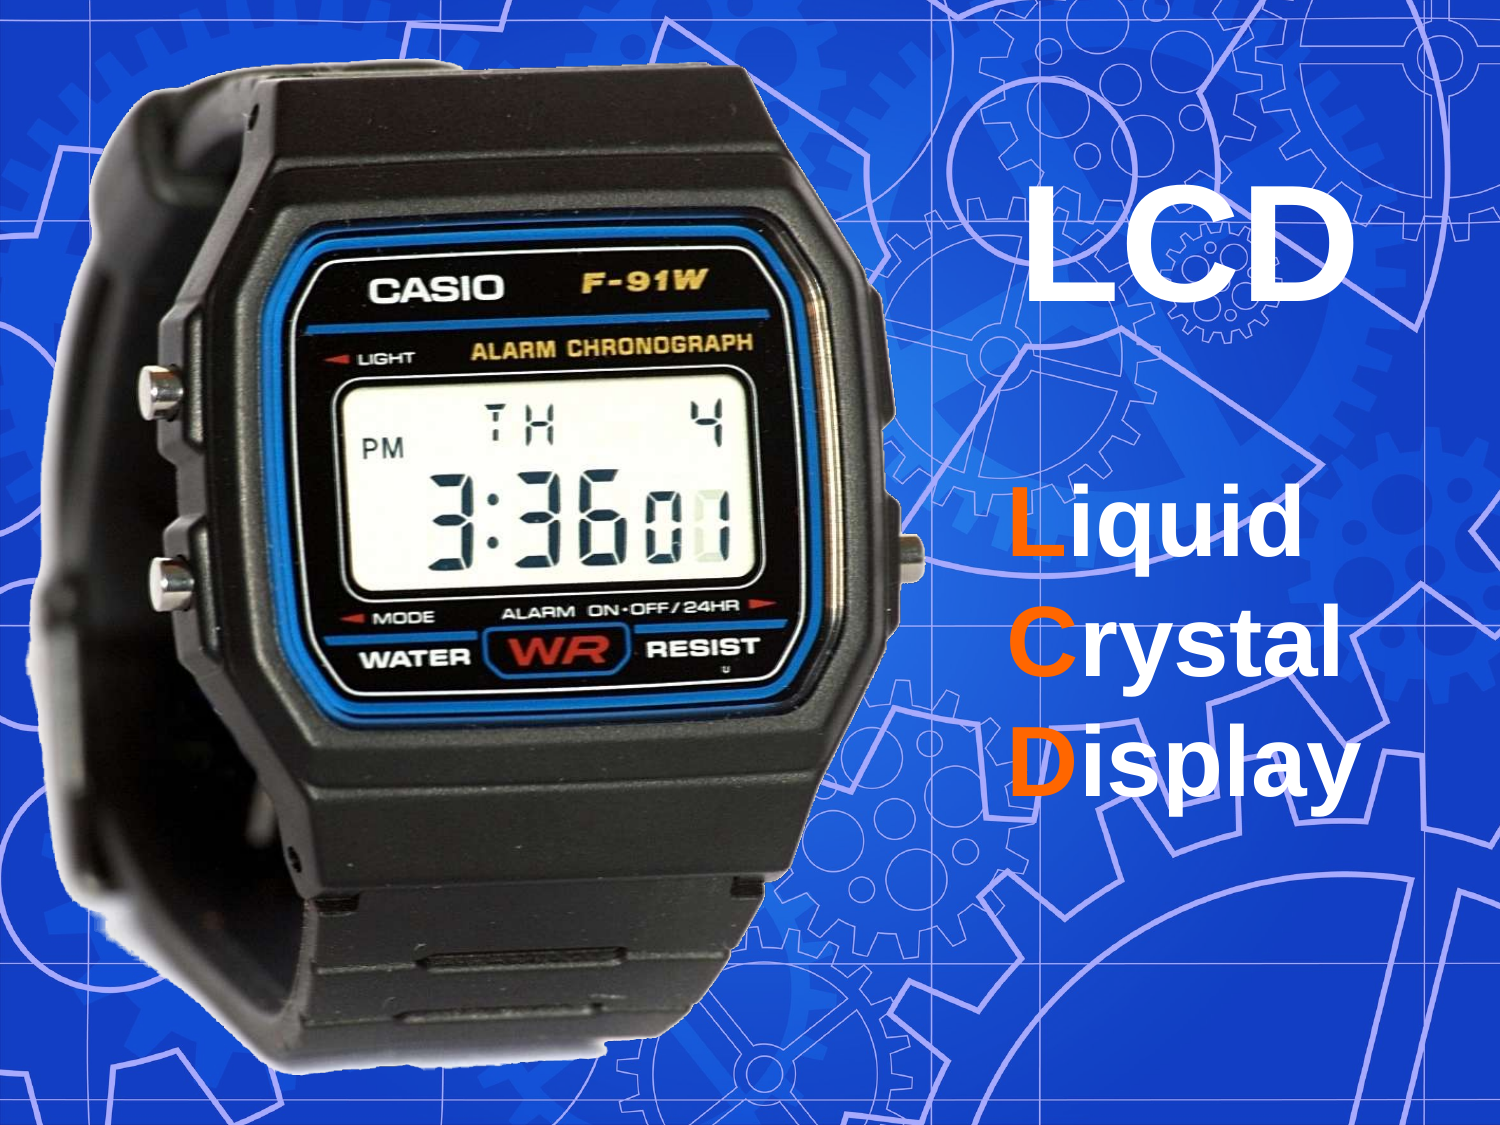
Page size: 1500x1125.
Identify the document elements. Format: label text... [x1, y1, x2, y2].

text_box LCD [1003, 127, 1382, 343]
text_box Liquid Crystal Display [992, 448, 1418, 851]
picture [0, 0, 1500, 1125]
